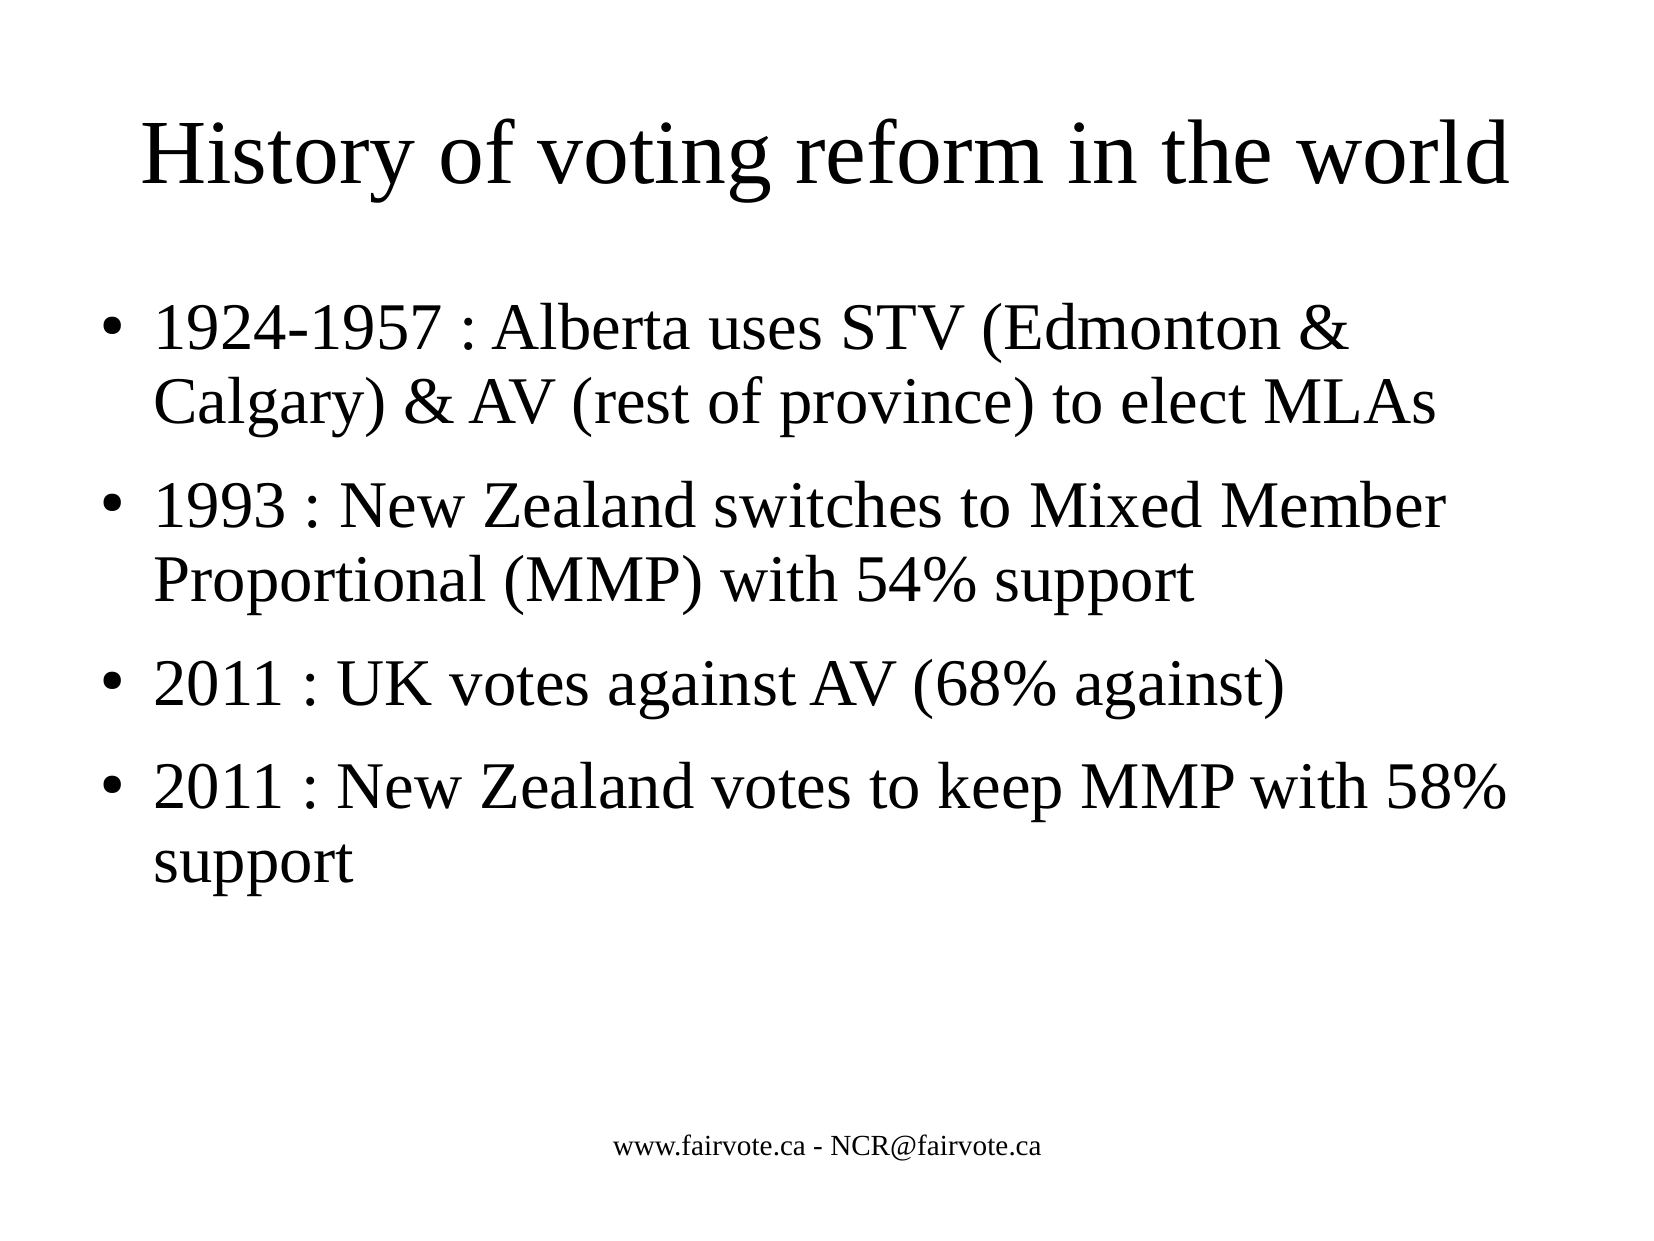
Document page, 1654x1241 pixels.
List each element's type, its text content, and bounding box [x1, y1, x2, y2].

list 1924-1957 : Alberta uses STV (Edmonton & Calgary) & AV (rest of province) to elect MLAs 1993 : New Zealand switches to Mixed Member Proportional (MMP) with 54% support 2011 : UK votes against AV (68% against) 2011 : New Zealand votes to keep MMP with 58% support [82, 290, 1538, 1010]
title History of voting reform in the world [82, 49, 1571, 257]
